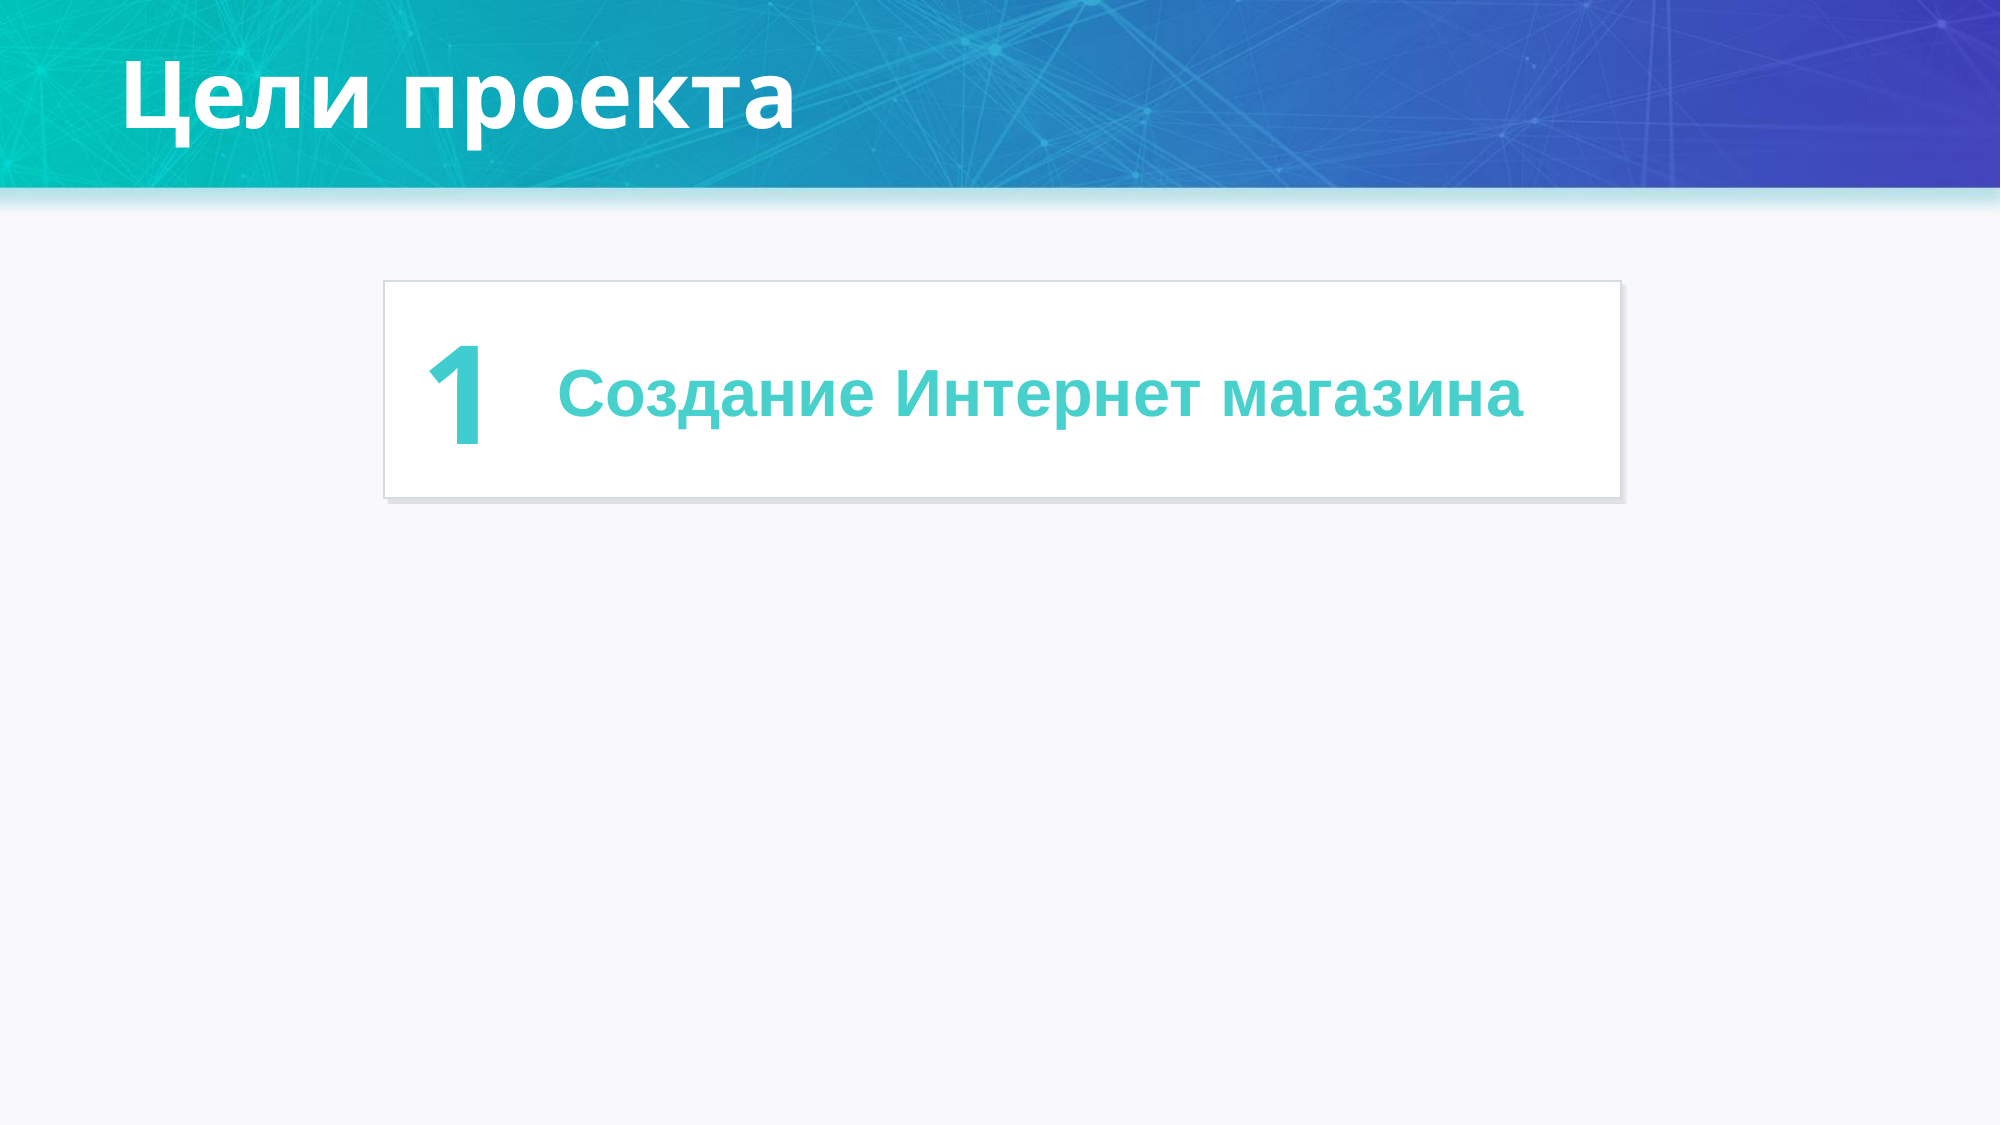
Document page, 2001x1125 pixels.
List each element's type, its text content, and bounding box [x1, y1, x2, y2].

text_box Цели проекта [481, 87, 501, 118]
text_box 1 [421, 306, 552, 473]
picture [0, 0, 2000, 1125]
text_box Цели проекта [118, 57, 1882, 140]
text_box Создание Интернет магазина [383, 280, 1622, 499]
